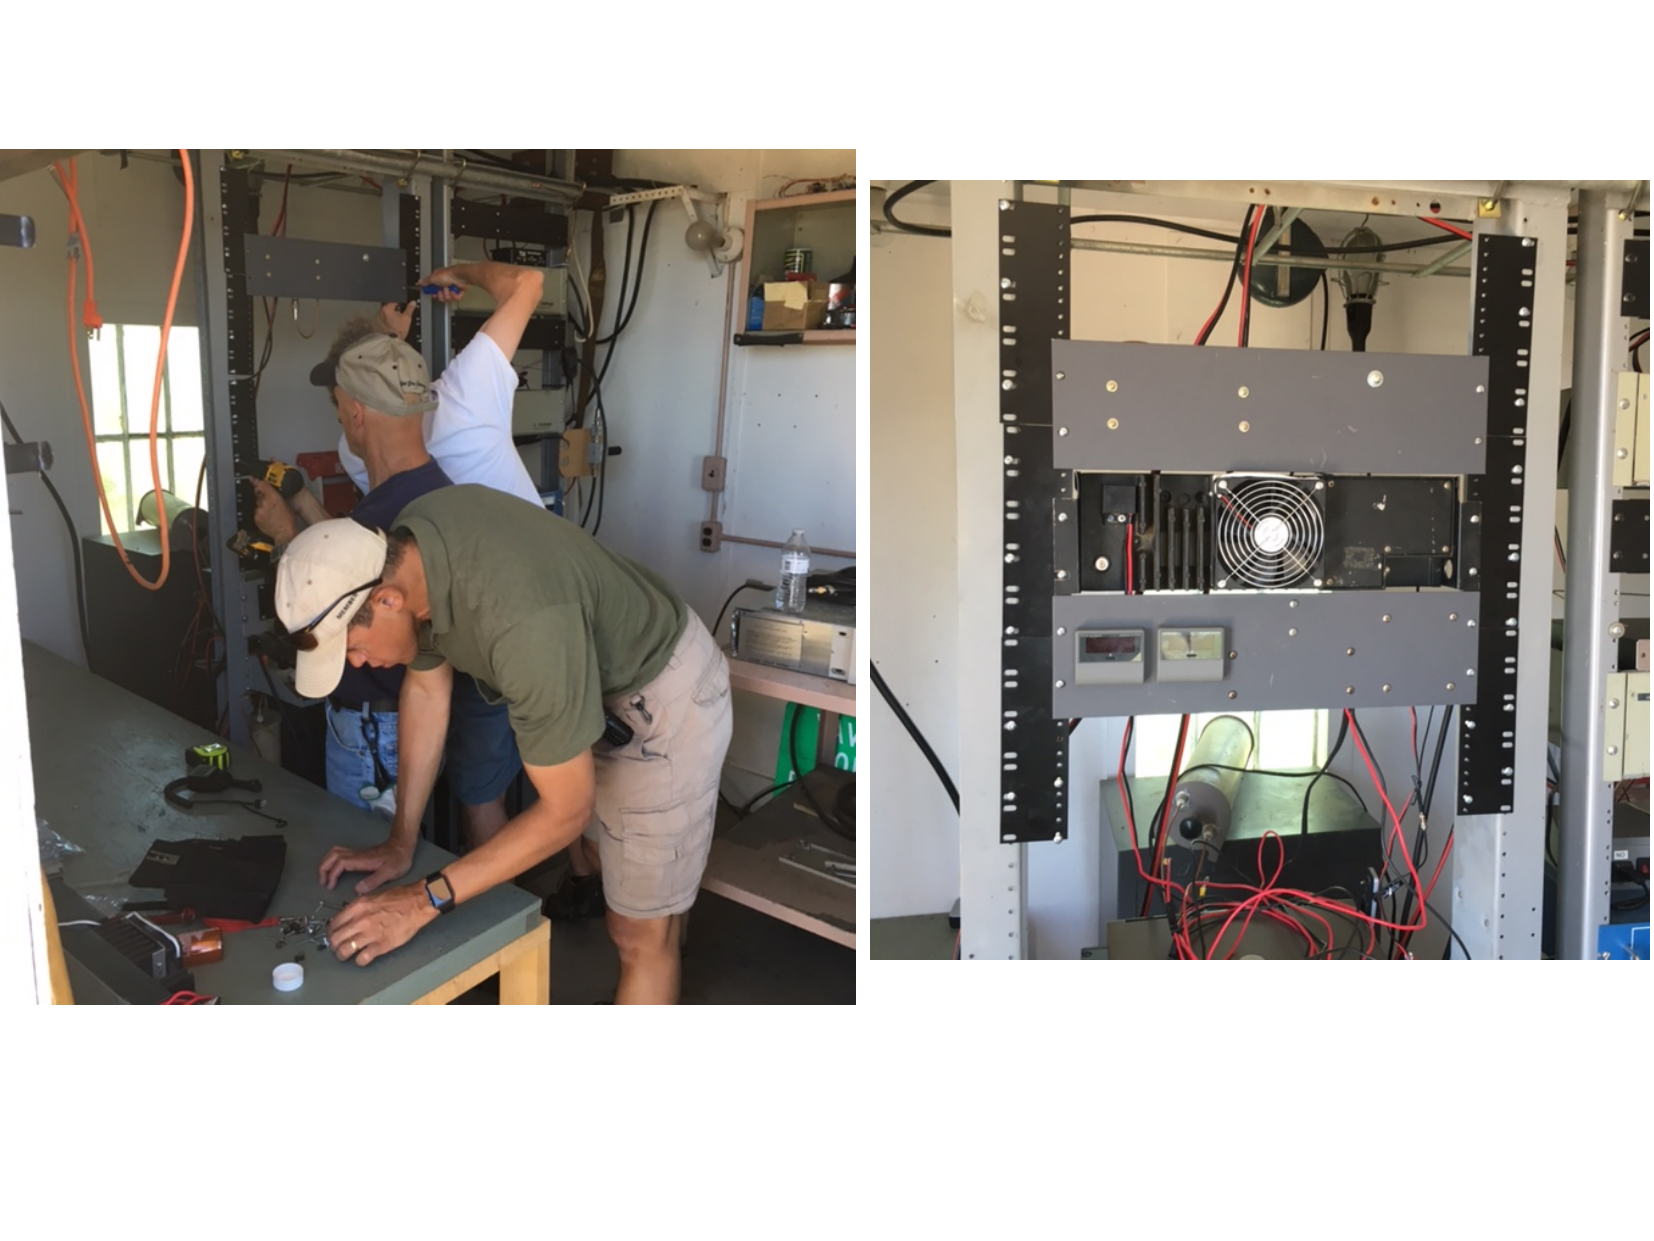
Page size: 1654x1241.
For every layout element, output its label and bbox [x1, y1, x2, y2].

picture [870, 180, 1650, 961]
picture [0, 149, 856, 1006]
